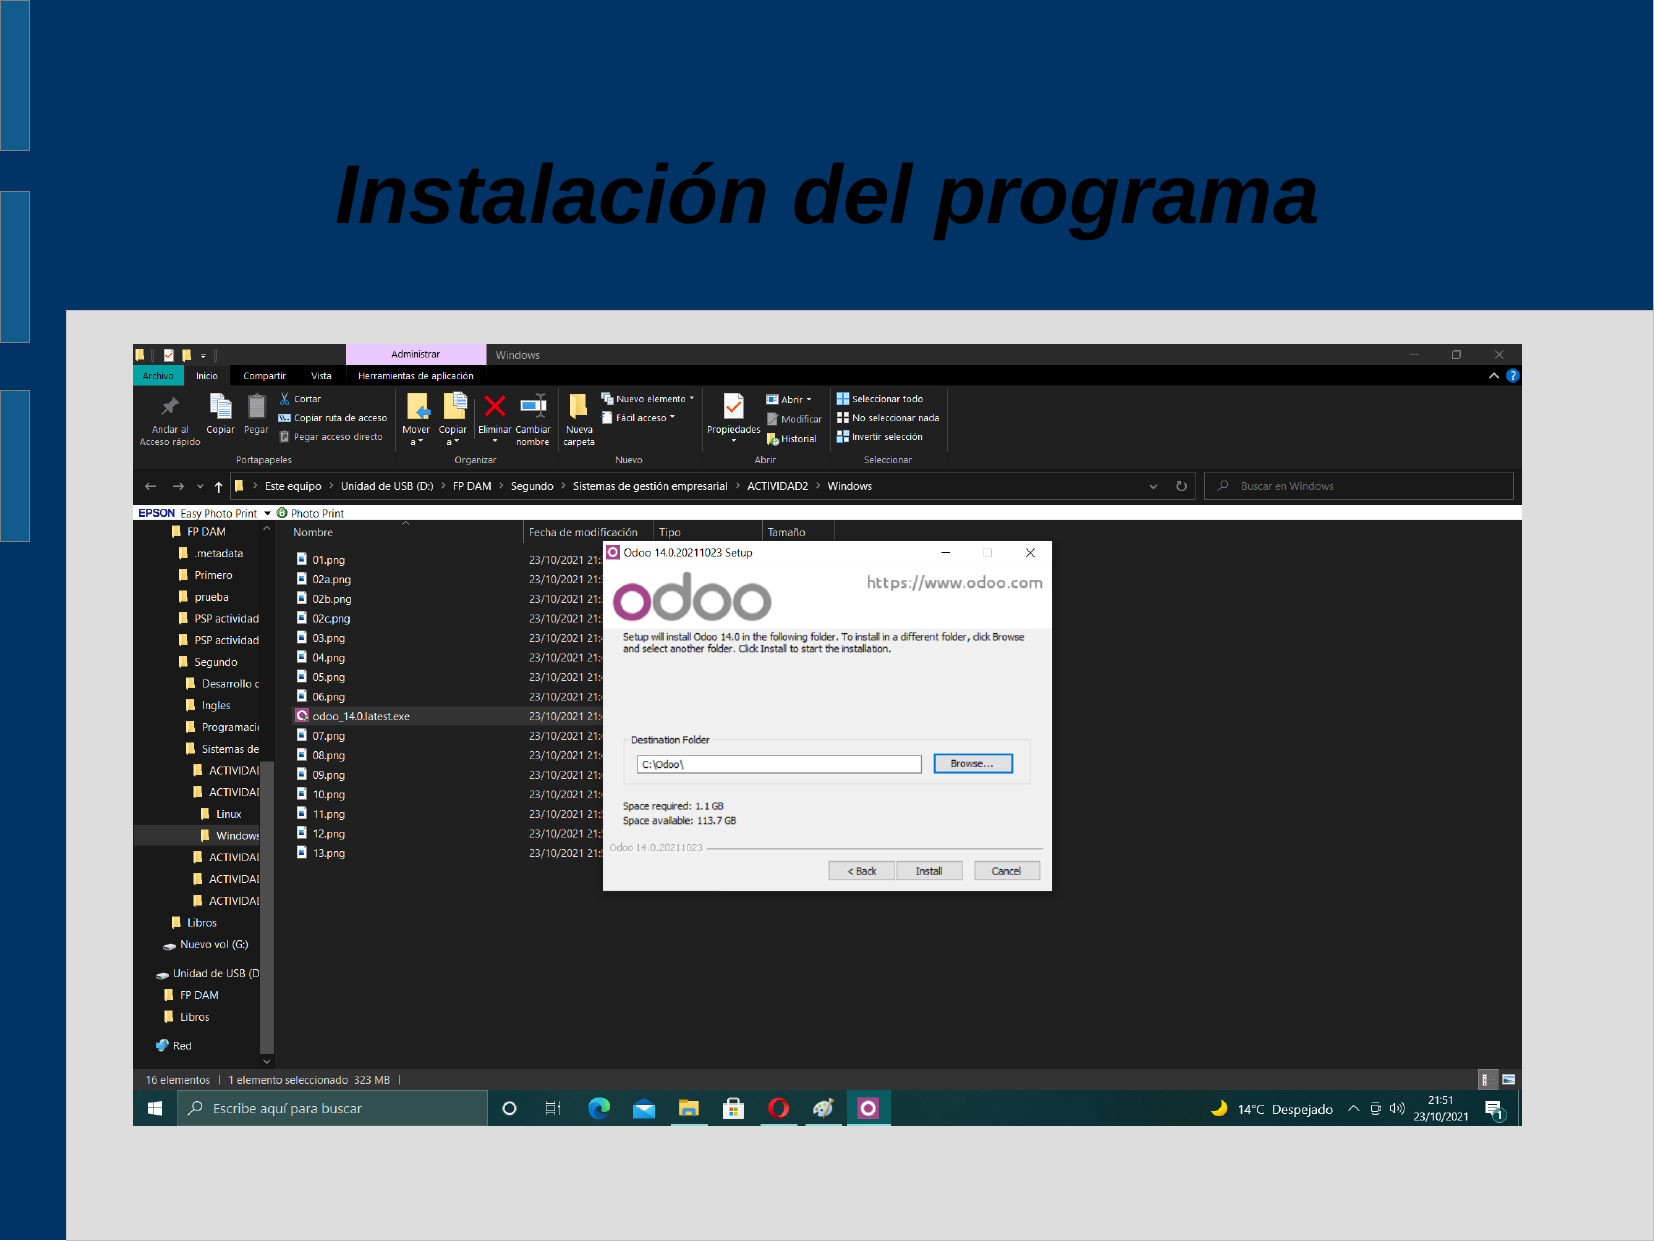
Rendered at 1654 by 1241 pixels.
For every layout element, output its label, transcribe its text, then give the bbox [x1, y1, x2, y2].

title Instalación del programa [121, 91, 1534, 299]
picture [133, 344, 1522, 1126]
